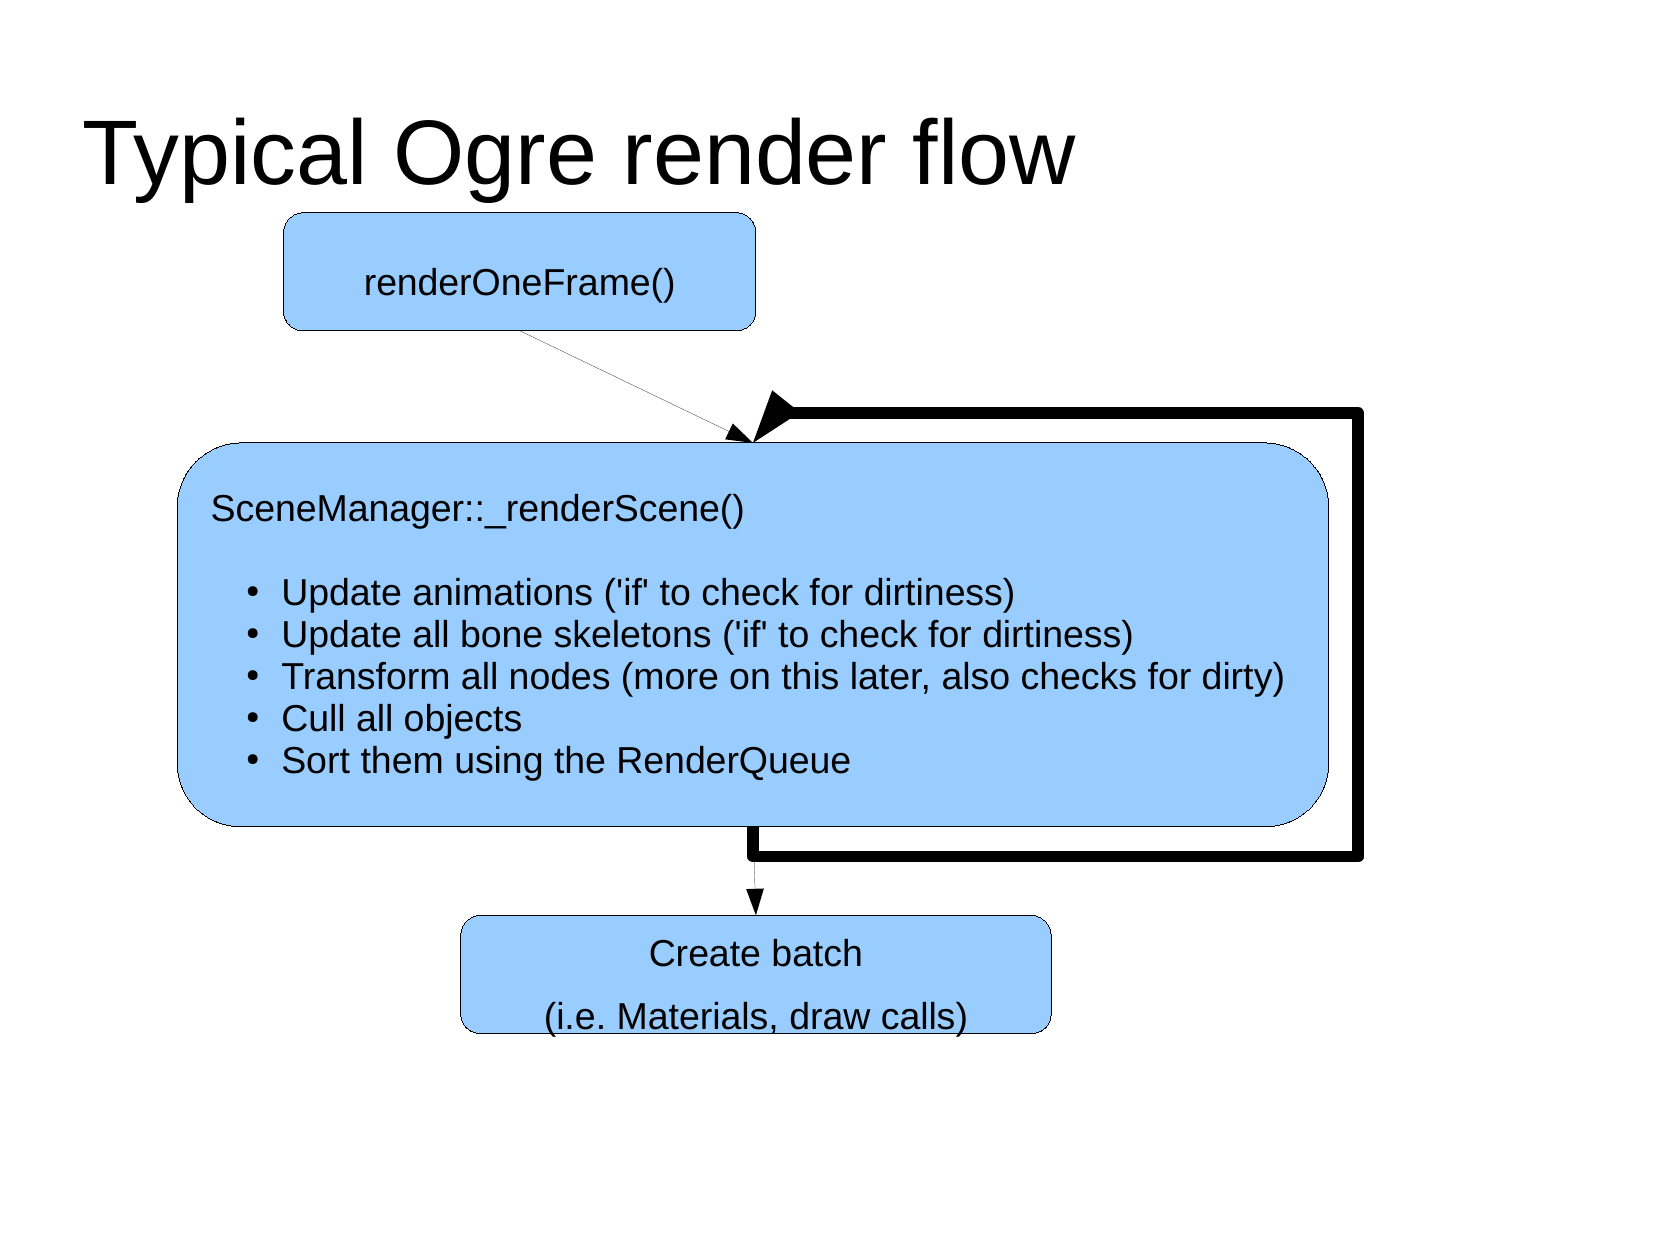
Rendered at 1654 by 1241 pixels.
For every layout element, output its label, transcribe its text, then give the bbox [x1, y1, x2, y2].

text_box SceneManager::_renderScene() Update animations ('if' to check for dirtiness) Update all bone skeletons ('if' to check for dirtiness) Transform all nodes (more on this later, also checks for dirty) Cull all objects Sort them using the RenderQueue [177, 442, 1329, 827]
title Typical Ogre render flow [82, 49, 1571, 257]
text_box renderOneFrame() [283, 212, 756, 331]
text_box Create batch (i.e. Materials, draw calls) [460, 915, 1052, 1034]
